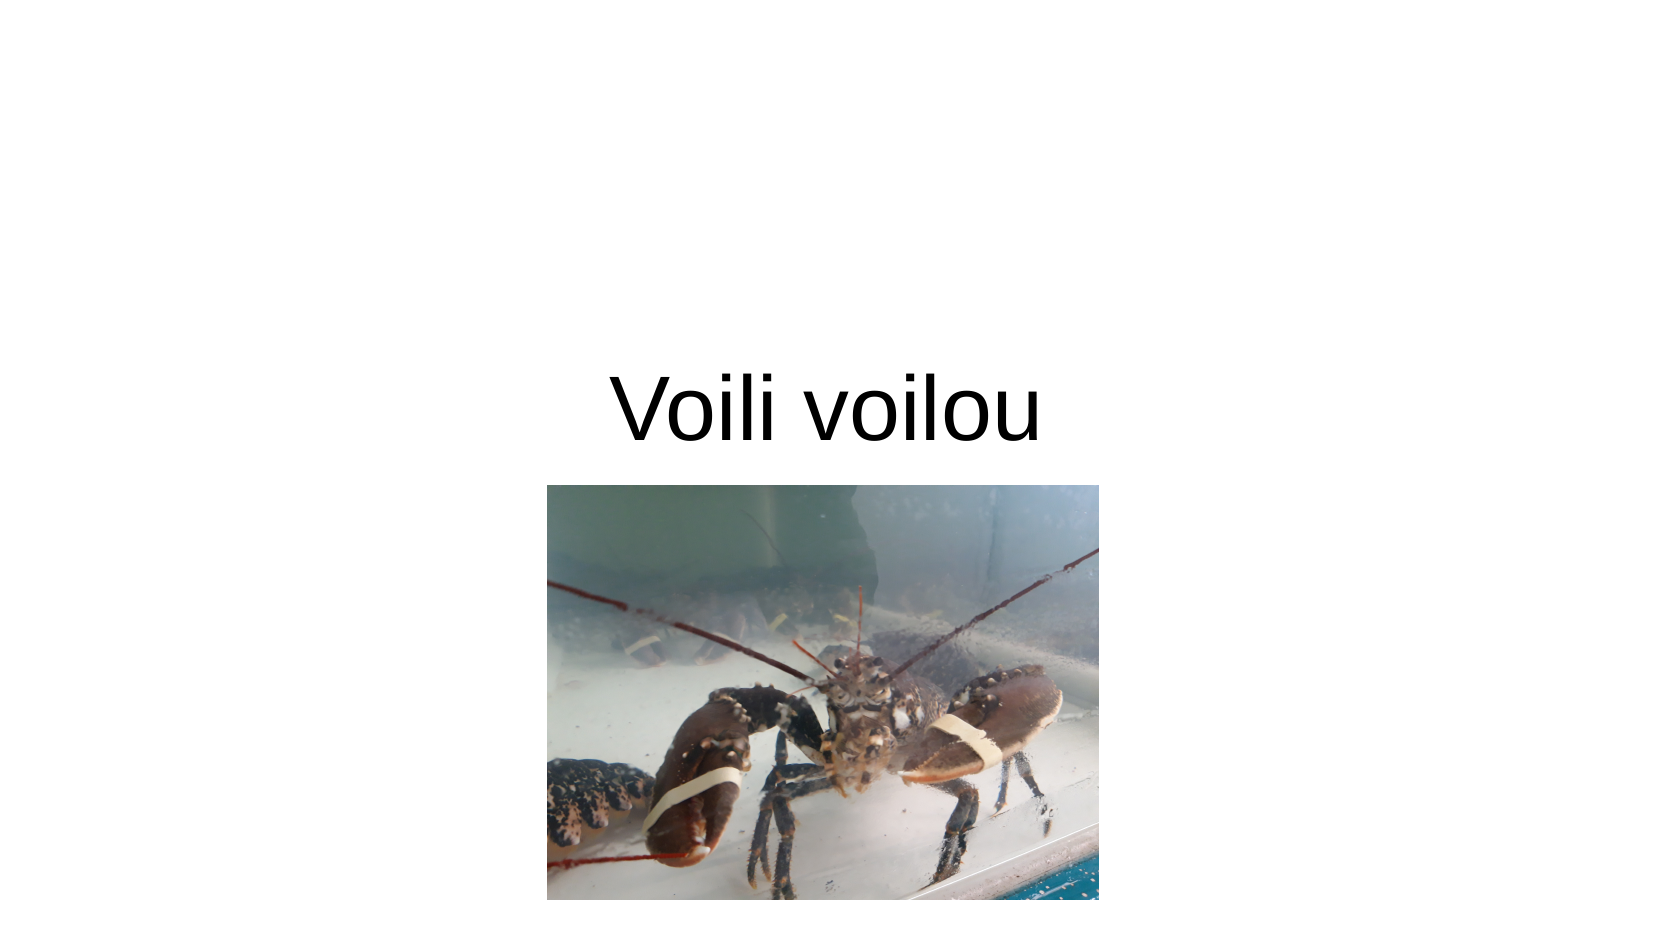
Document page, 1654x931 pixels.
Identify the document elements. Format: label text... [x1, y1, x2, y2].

title Voili voilou [82, 330, 1571, 486]
picture [547, 485, 1099, 900]
